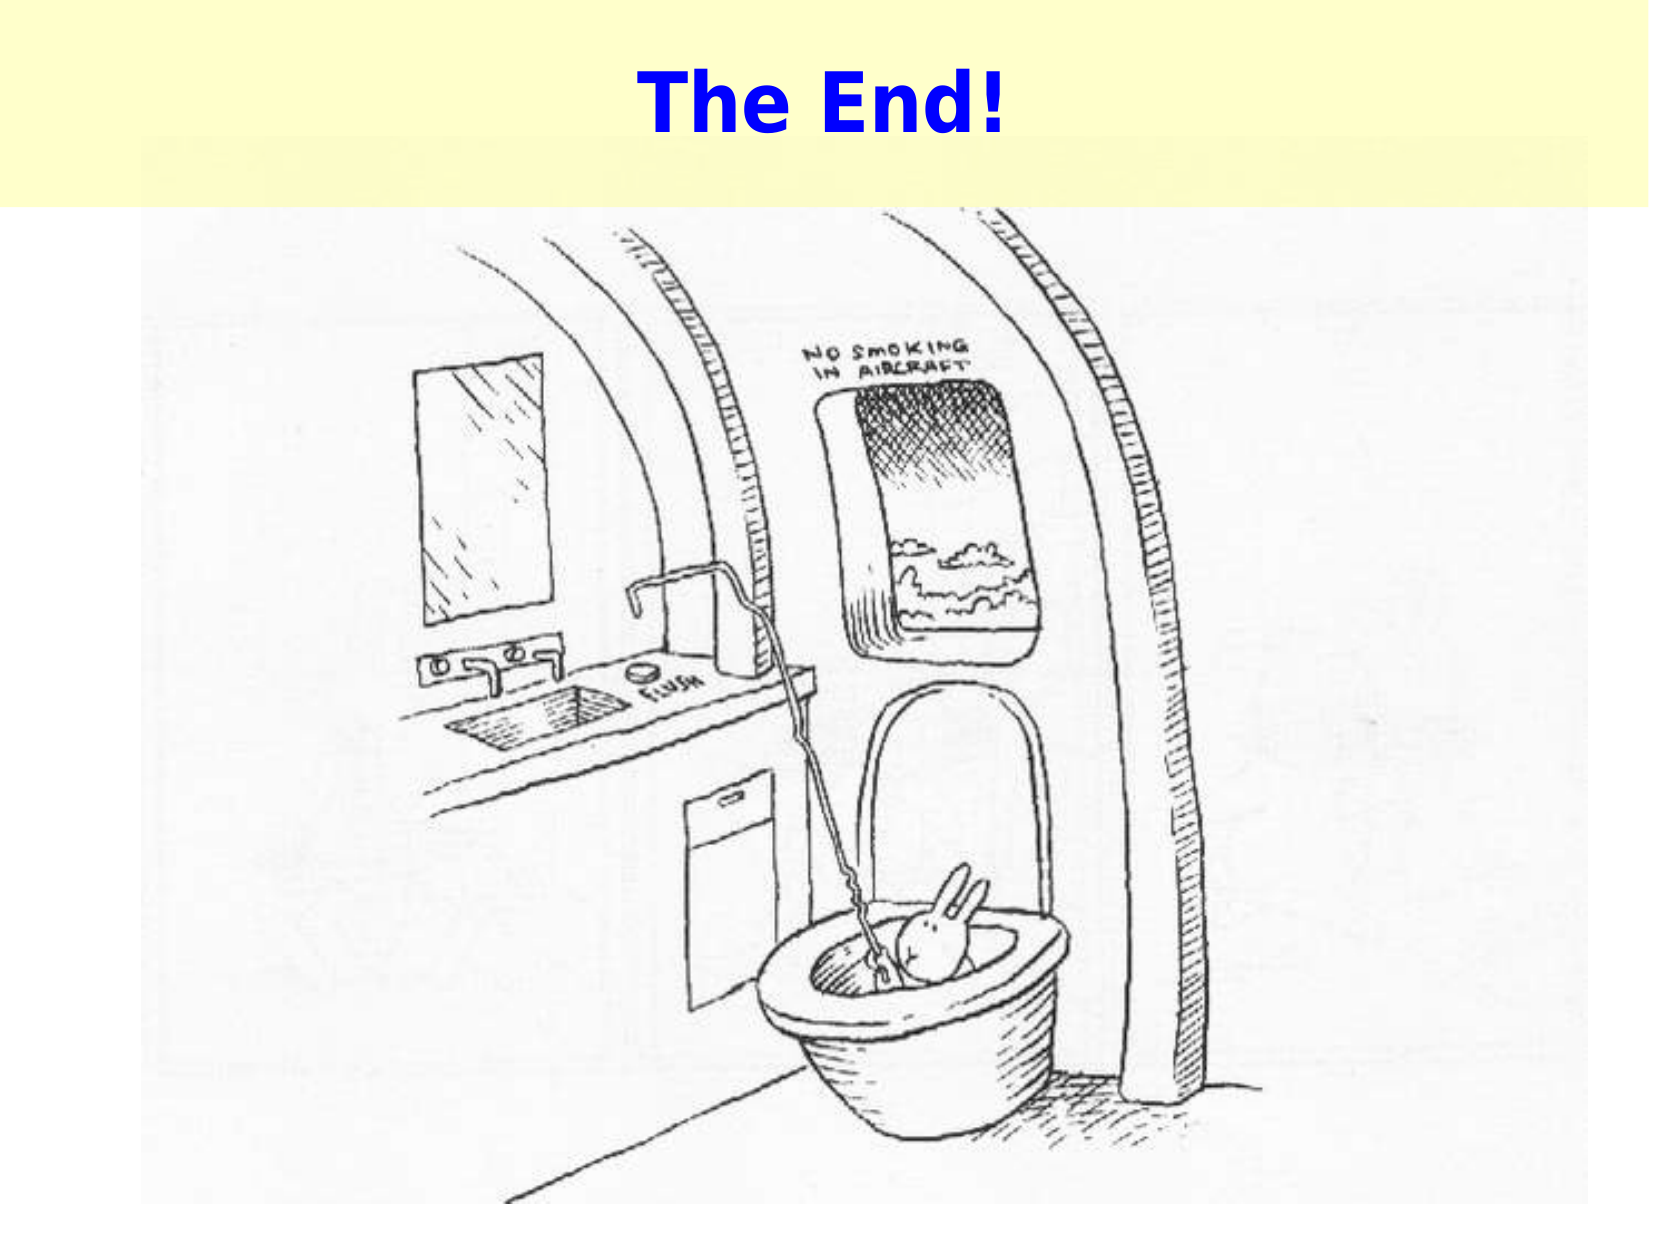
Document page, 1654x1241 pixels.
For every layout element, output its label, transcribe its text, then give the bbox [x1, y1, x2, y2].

title The End! [0, 0, 1649, 208]
picture [141, 208, 1588, 1204]
